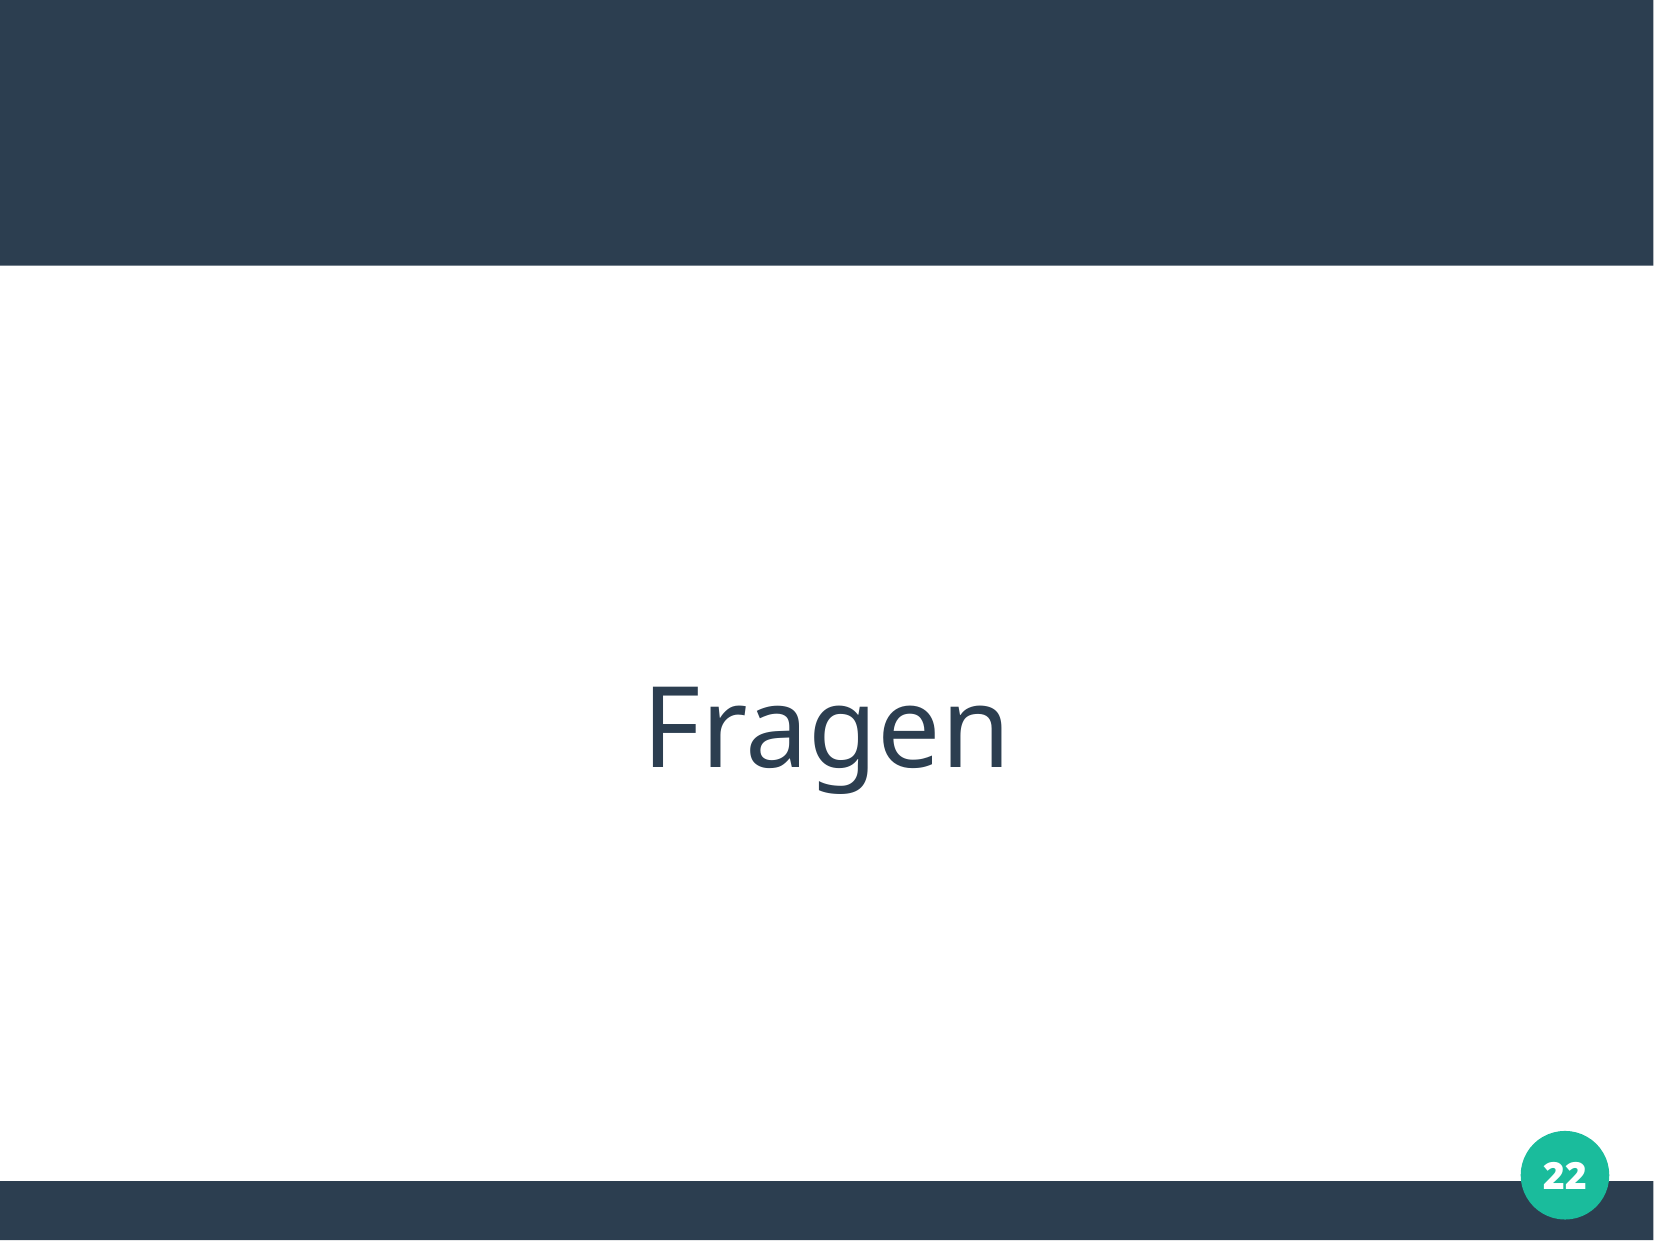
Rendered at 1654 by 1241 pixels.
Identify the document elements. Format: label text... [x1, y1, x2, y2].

subtitle Fragen [59, 265, 1595, 1182]
